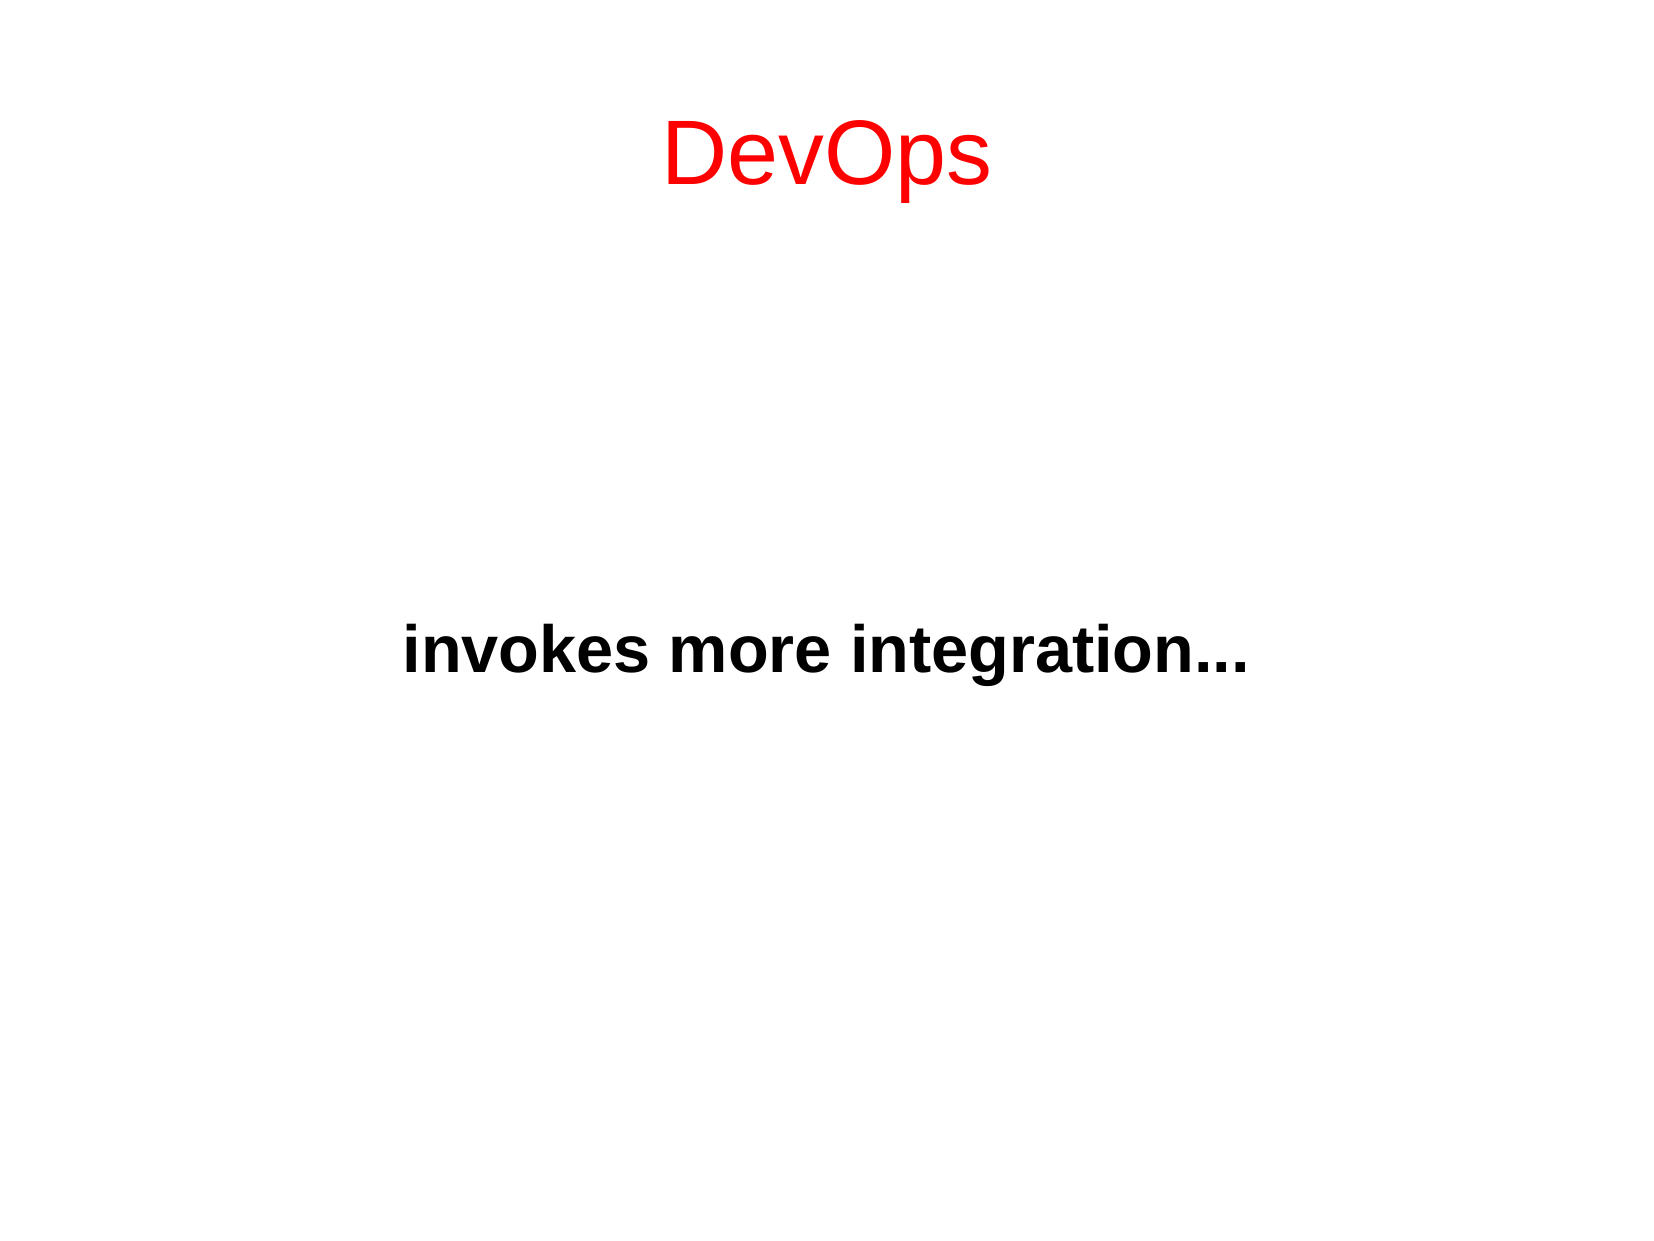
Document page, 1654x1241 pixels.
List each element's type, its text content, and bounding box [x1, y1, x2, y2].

title DevOps [82, 49, 1571, 257]
subtitle invokes more integration... [82, 290, 1571, 1010]
